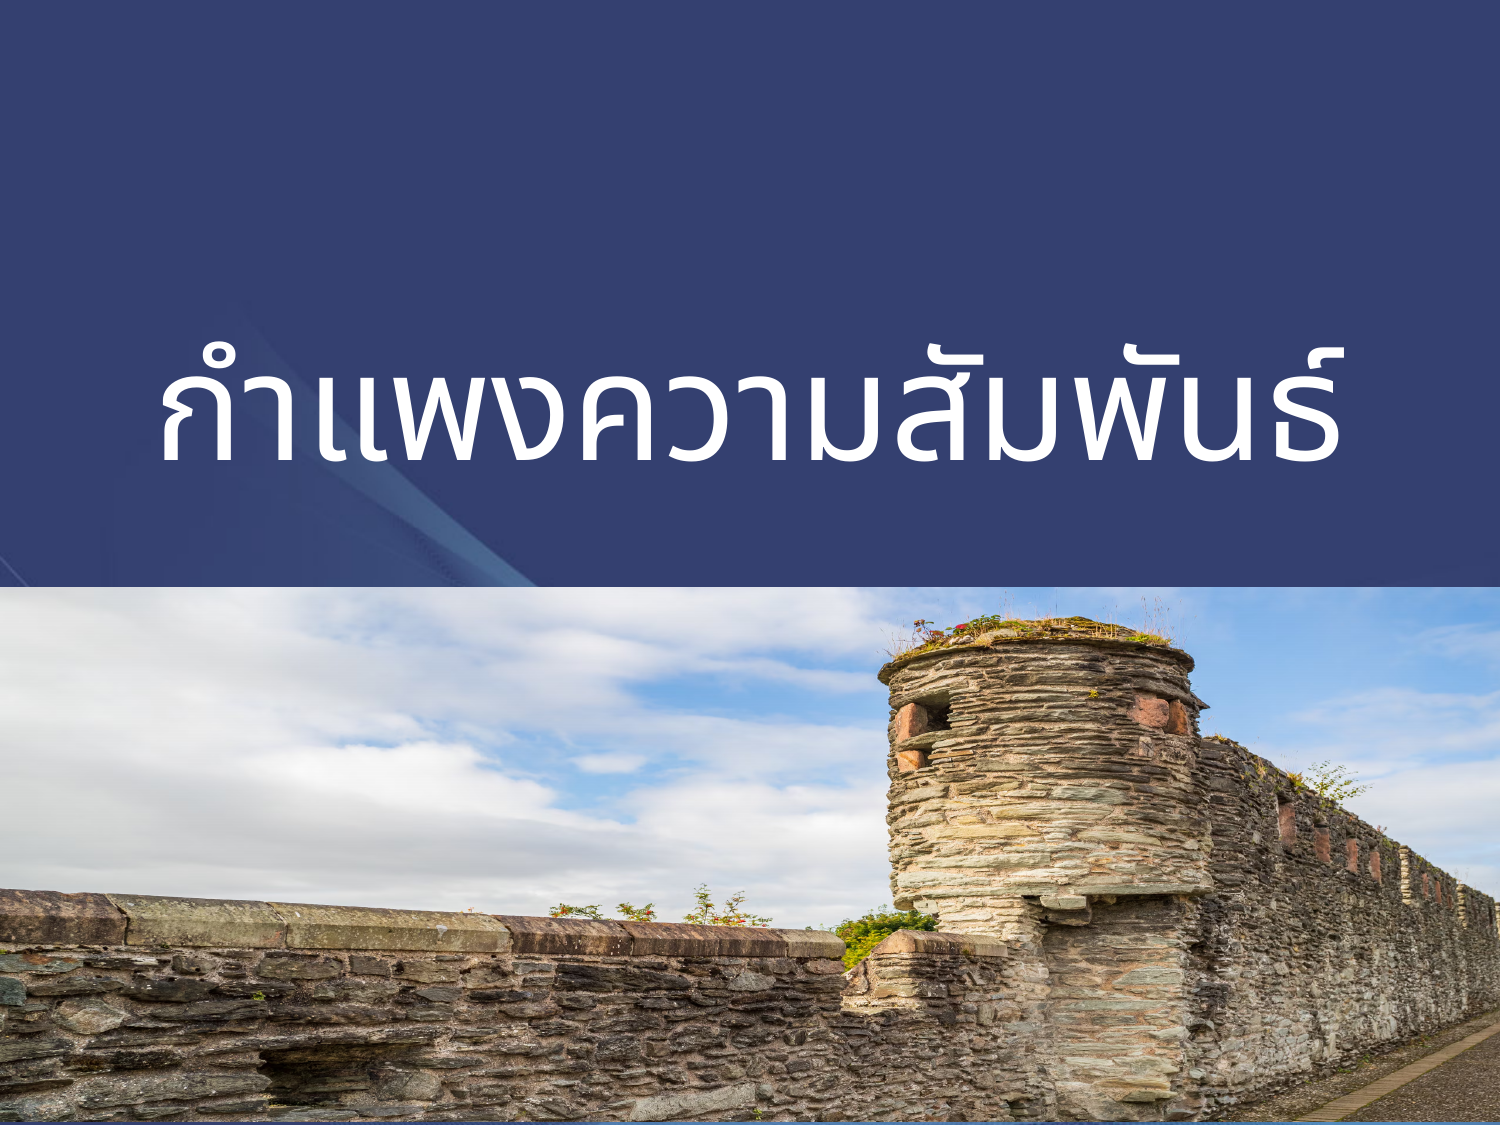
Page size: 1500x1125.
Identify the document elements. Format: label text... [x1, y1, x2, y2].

title กำแพงความสัมพันธ์ [112, 214, 1388, 587]
picture [0, 0, 1500, 1125]
